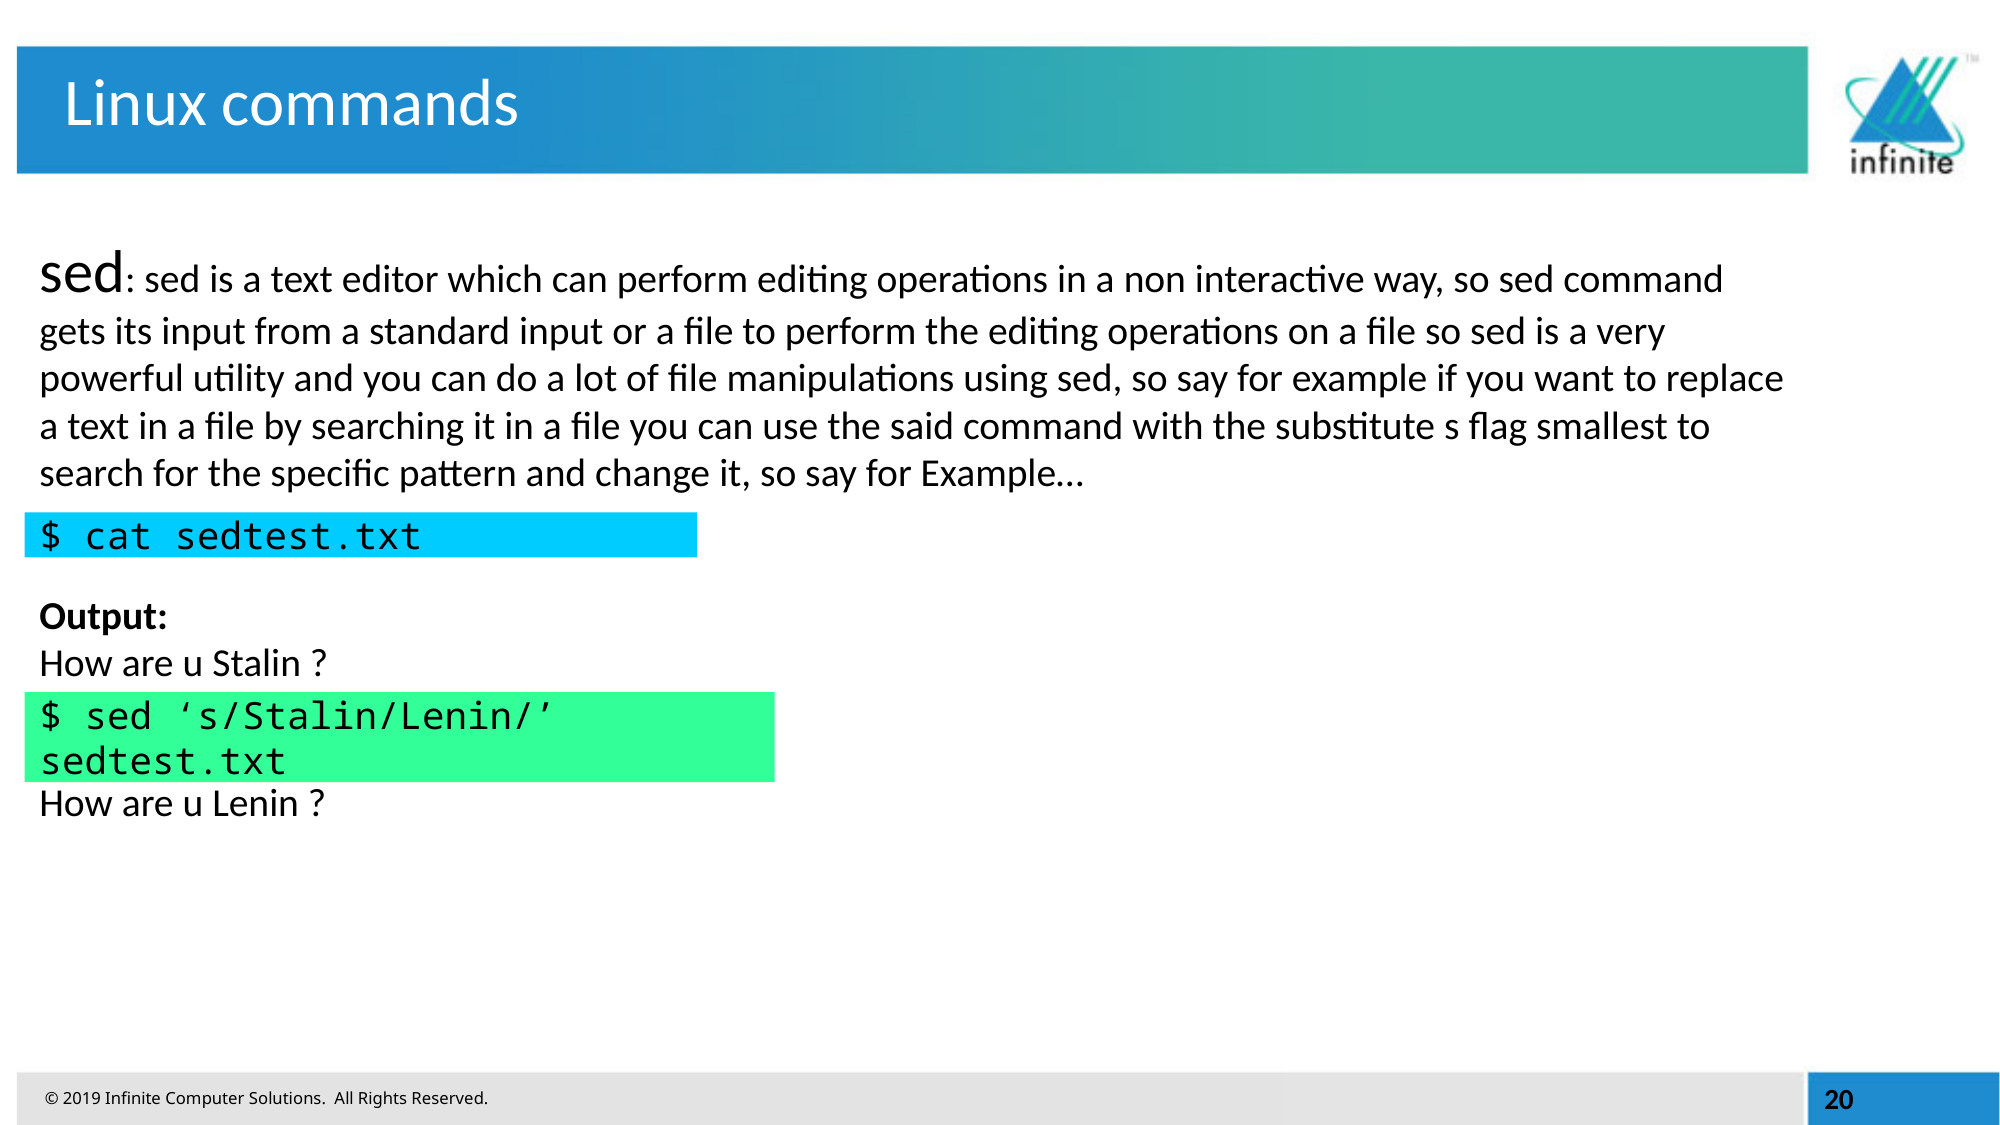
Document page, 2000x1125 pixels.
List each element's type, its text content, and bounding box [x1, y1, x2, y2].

text_box $ sed ‘s/Stalin/Lenin/’ sedtest.txt [24, 692, 775, 783]
text_box sed: sed is a text editor which can perform editing operations in a non interactive way, so sed command gets its input from a standard input or a file to perform the editing operations on a file so sed is a very powerful utility and you can do a lot of file manipulations using sed, so say for example if you want to replace a text in a file by searching it in a file you can use the said command with the substitute s flag smallest to search for the specific pattern and change it, so say for Example… Output: How are u Stalin ? Output: How are u Lenin ? [24, 224, 1813, 880]
picture [16, 0, 2000, 1125]
slide_number <number> [1662, 1073, 2000, 1125]
title Linux commands [49, 51, 1913, 182]
text_box $ cat sedtest.txt [24, 512, 697, 558]
